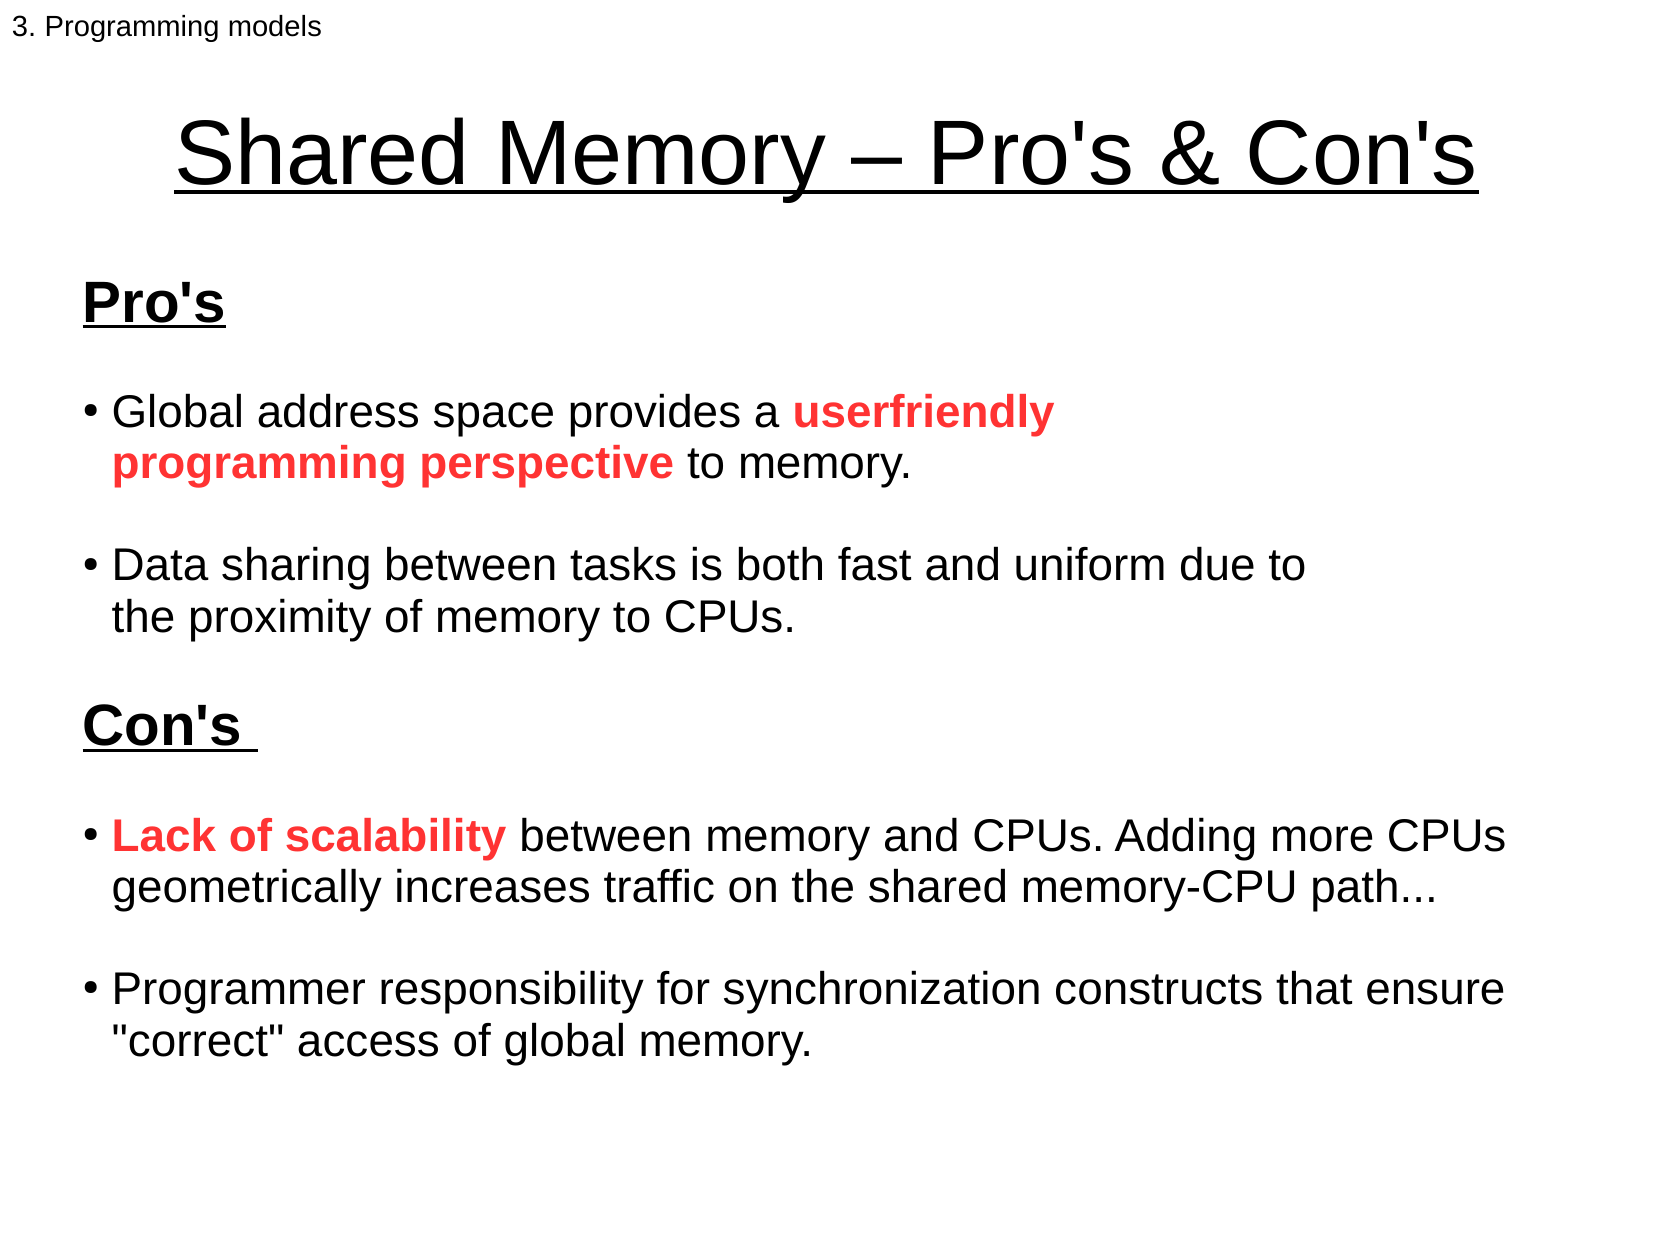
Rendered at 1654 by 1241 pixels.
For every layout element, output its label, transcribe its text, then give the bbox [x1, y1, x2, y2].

title Shared Memory – Pro's & Con's [82, 49, 1571, 257]
text_box 3. Programming models [11, 8, 815, 44]
subtitle Pro's Global address space provides a user­friendly programming perspective to memory. Data sharing between tasks is both fast and uniform due to the proximity of memory to CPUs. Con's Lack of scalability between memory and CPUs. Adding more CPUs geometrically increases traffic on the shared memory-CPU path... Programmer responsibility for synchronization constructs that ensure "correct" access of global memory. [82, 269, 1538, 1067]
